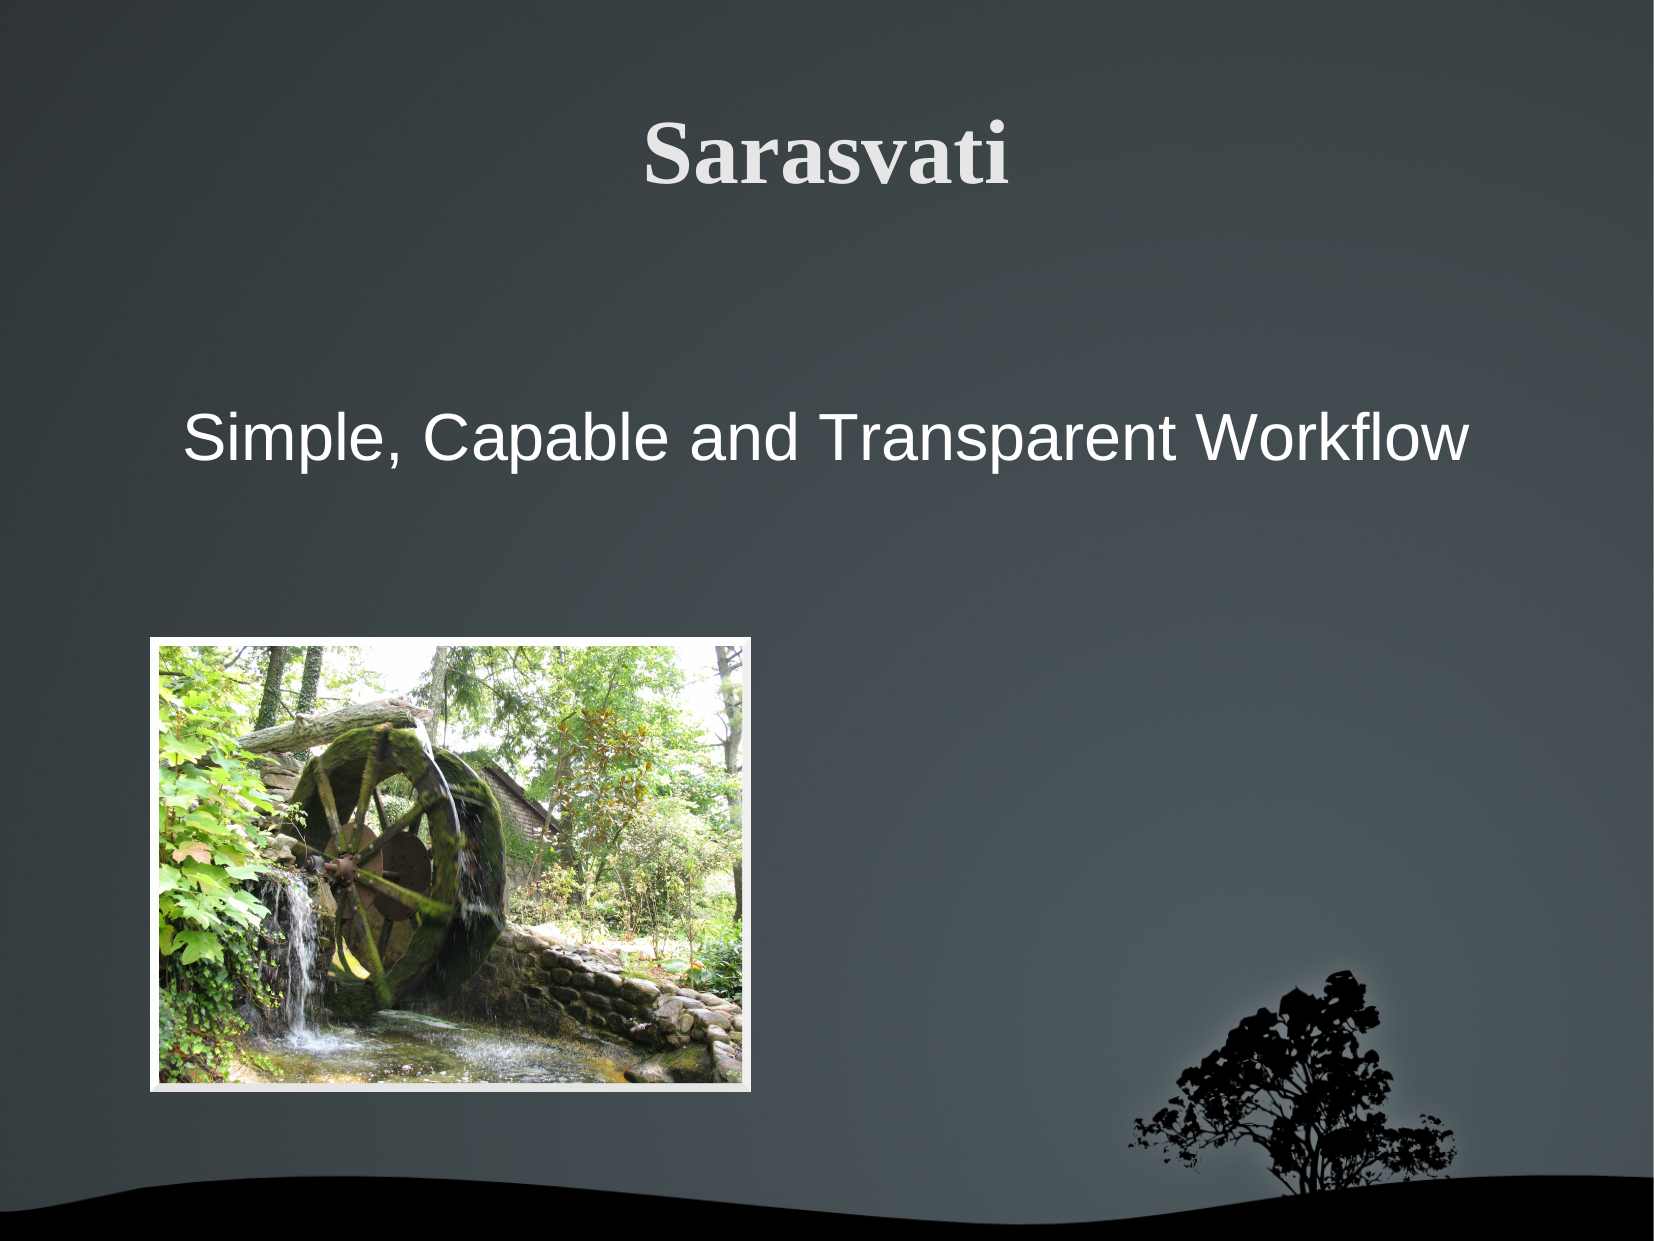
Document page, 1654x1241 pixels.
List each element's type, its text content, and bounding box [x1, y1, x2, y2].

subtitle Simple, Capable and Transparent Workflow [82, 290, 1571, 1109]
title Sarasvati [82, 49, 1571, 257]
picture [0, 0, 1654, 1241]
